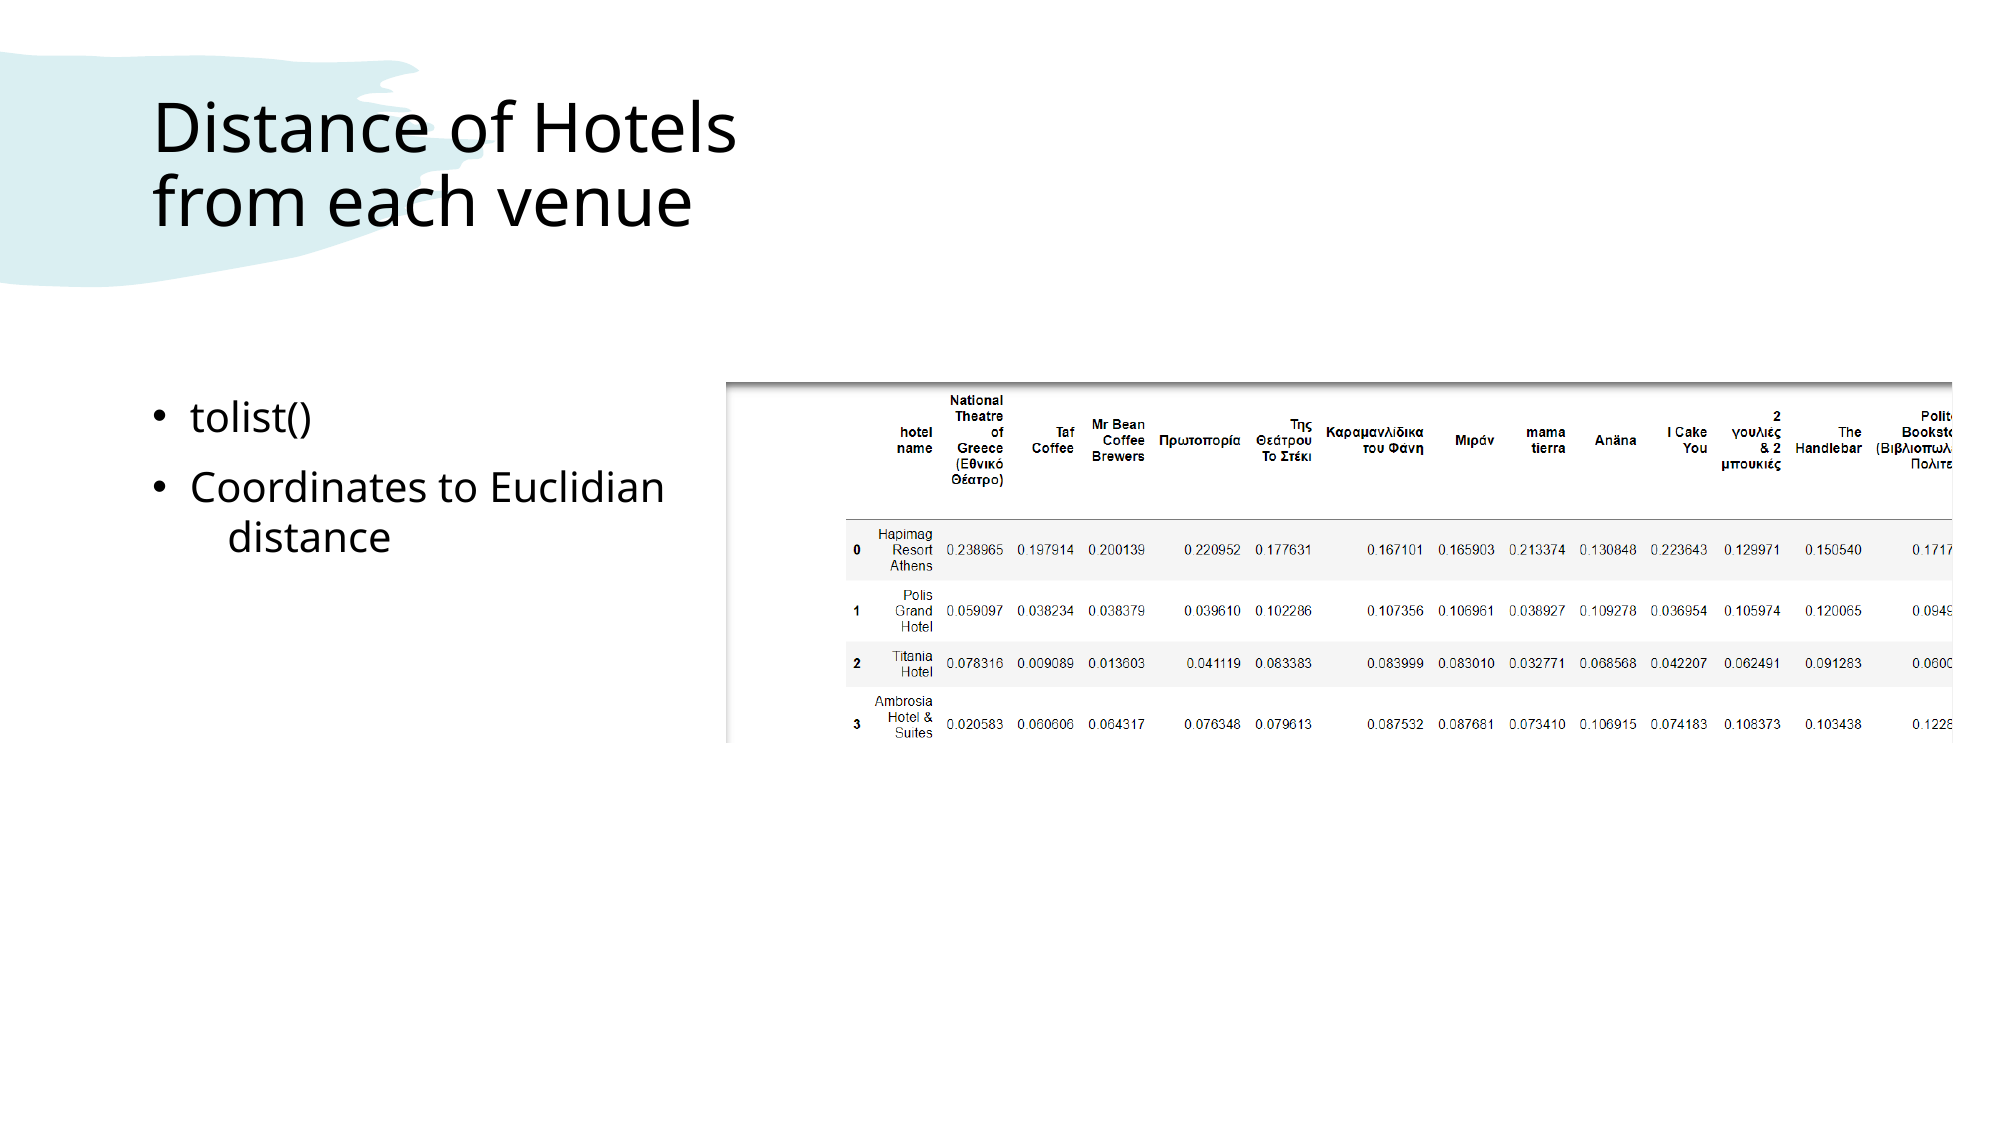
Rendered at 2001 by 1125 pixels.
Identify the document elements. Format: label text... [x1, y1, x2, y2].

list tolist() Coordinates to Euclidian distance [137, 382, 764, 1014]
picture [726, 382, 1953, 743]
title Distance of Hotels from each venue [137, 59, 764, 357]
